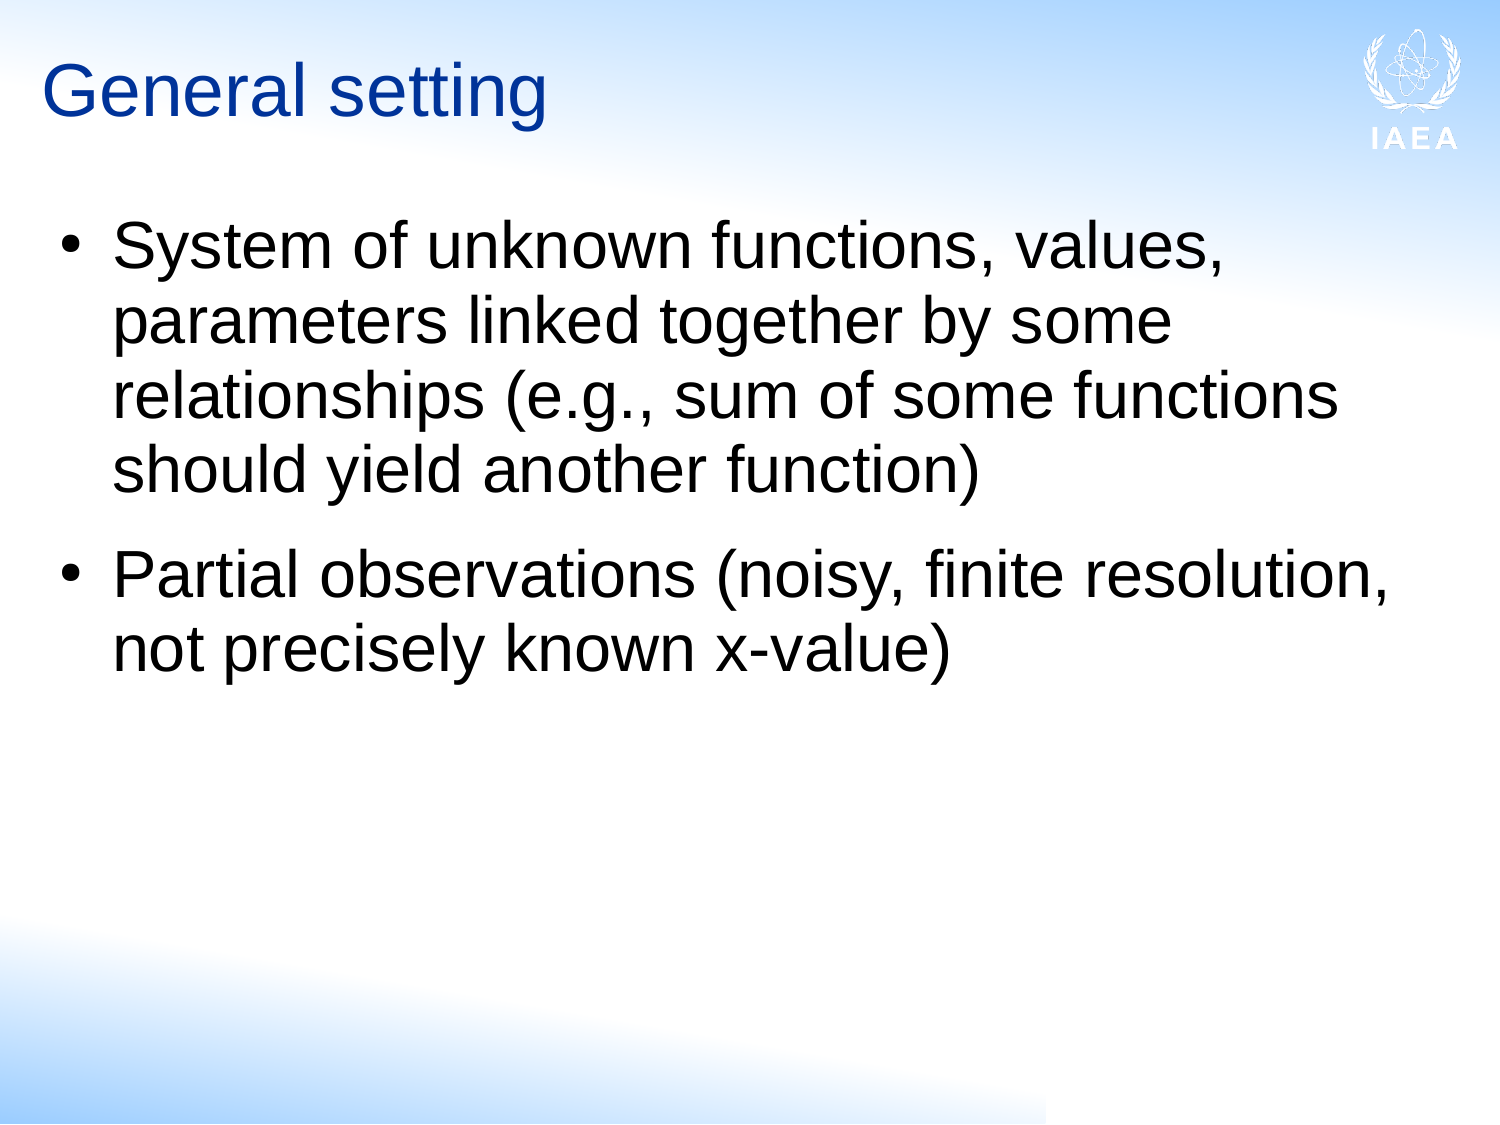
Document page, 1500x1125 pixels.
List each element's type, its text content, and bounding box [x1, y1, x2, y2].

title General setting [41, 19, 1046, 161]
picture [1363, 29, 1461, 149]
list System of unknown functions, values, parameters linked together by some relationships (e.g., sum of some functions should yield another function) Partial observations (noisy, finite resolution, not precisely known x-value) [41, 208, 1471, 1005]
